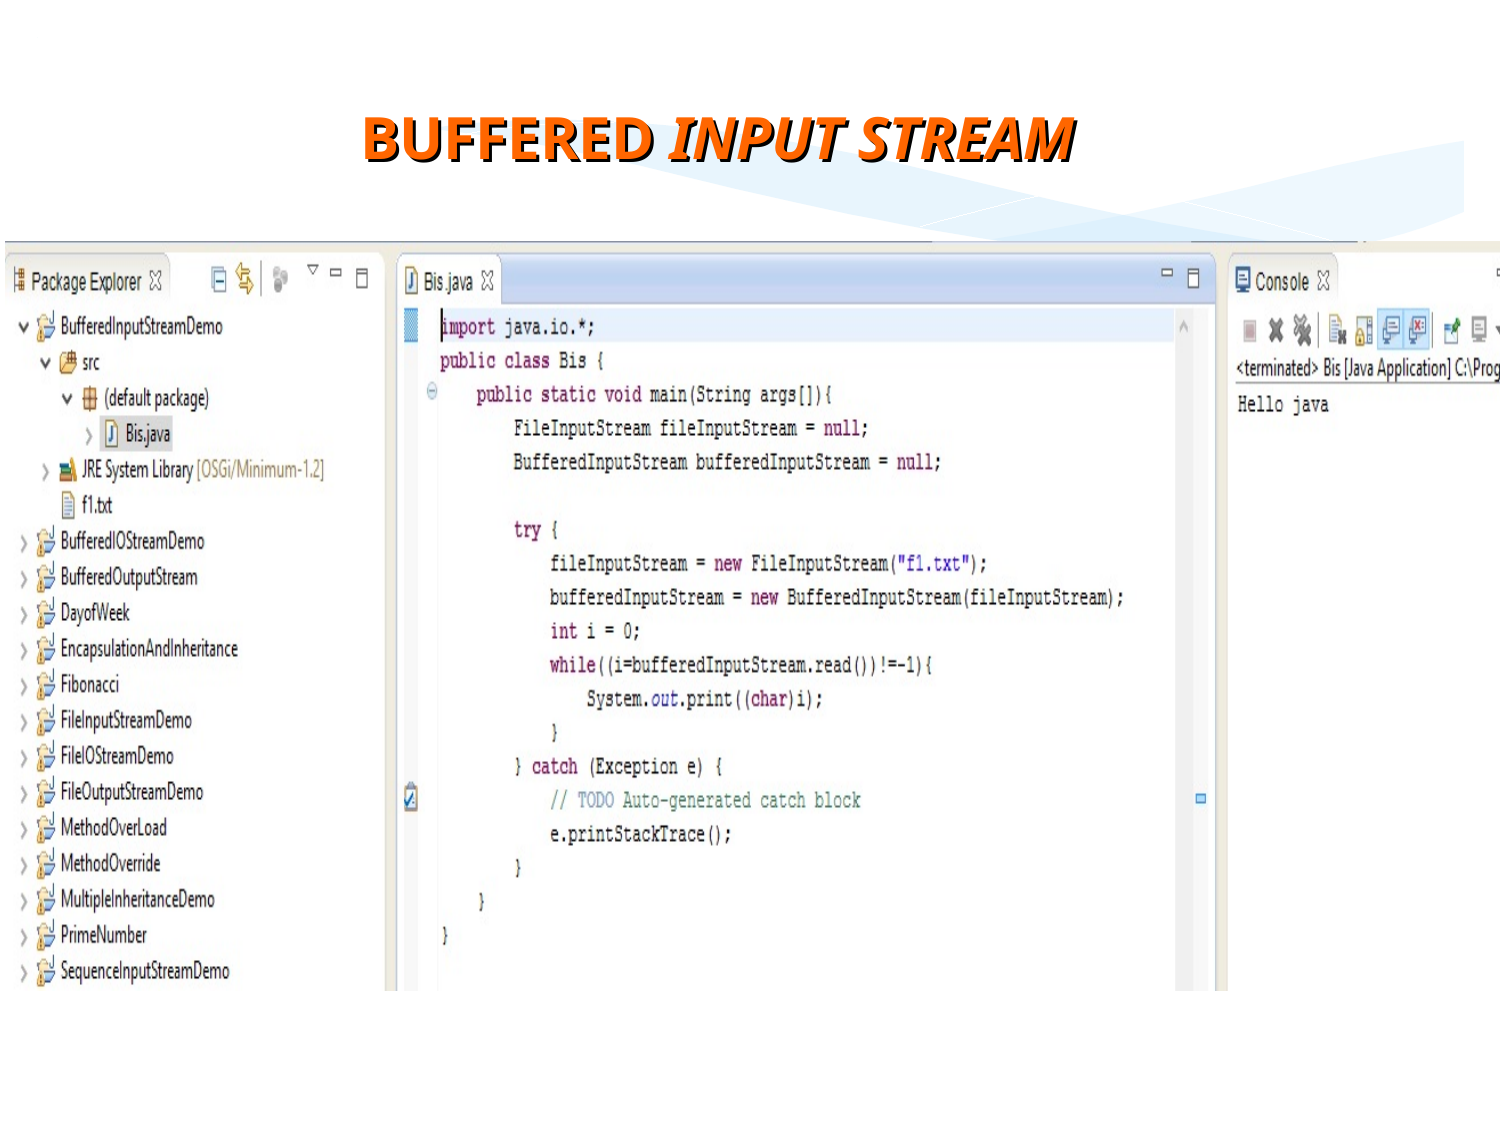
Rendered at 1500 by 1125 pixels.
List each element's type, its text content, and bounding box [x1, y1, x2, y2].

text_box BUFFERED INPUT STREAM [280, 11, 1090, 179]
picture [5, 241, 1500, 991]
